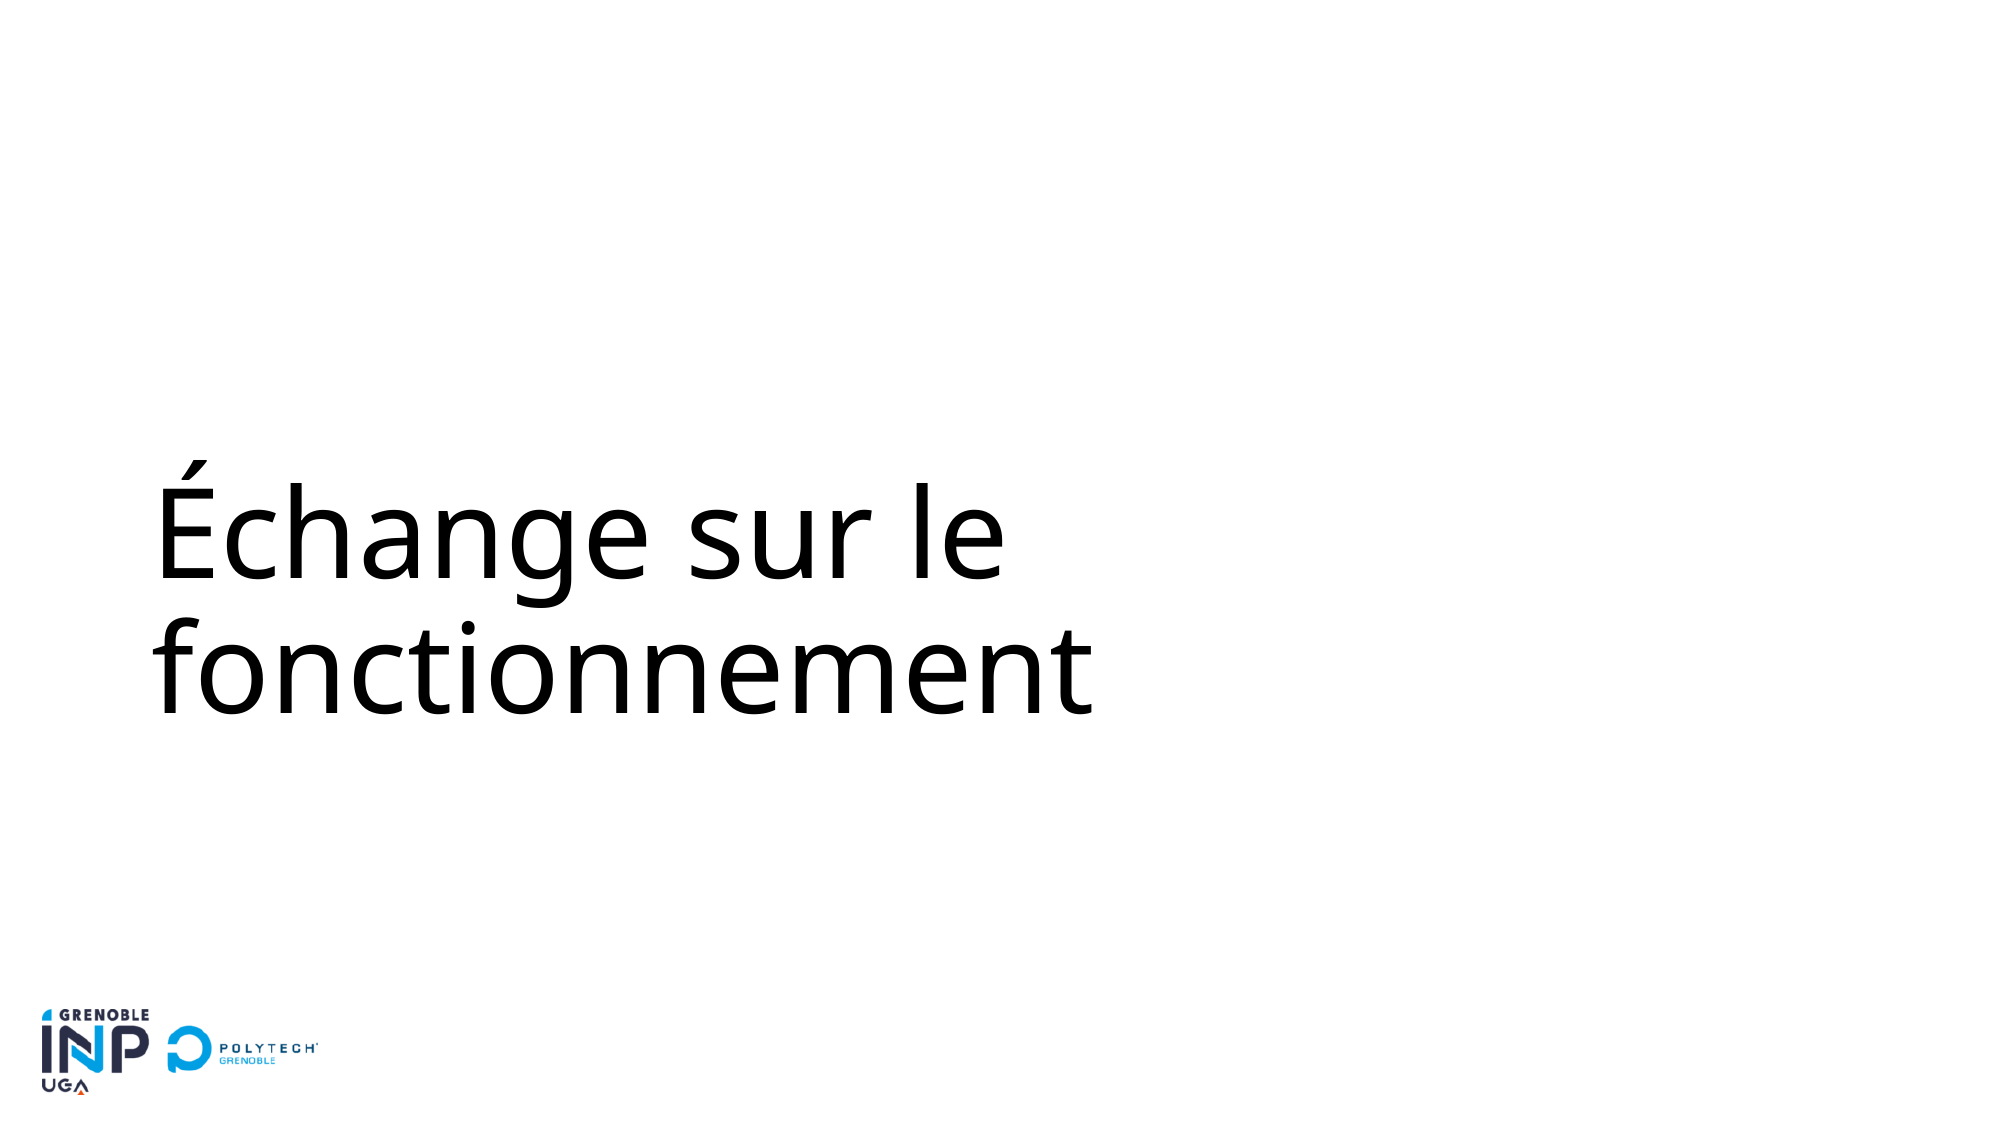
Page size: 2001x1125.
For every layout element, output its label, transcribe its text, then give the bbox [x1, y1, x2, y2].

title Échange sur le fonctionnement [136, 280, 1862, 749]
picture [42, 1009, 318, 1095]
